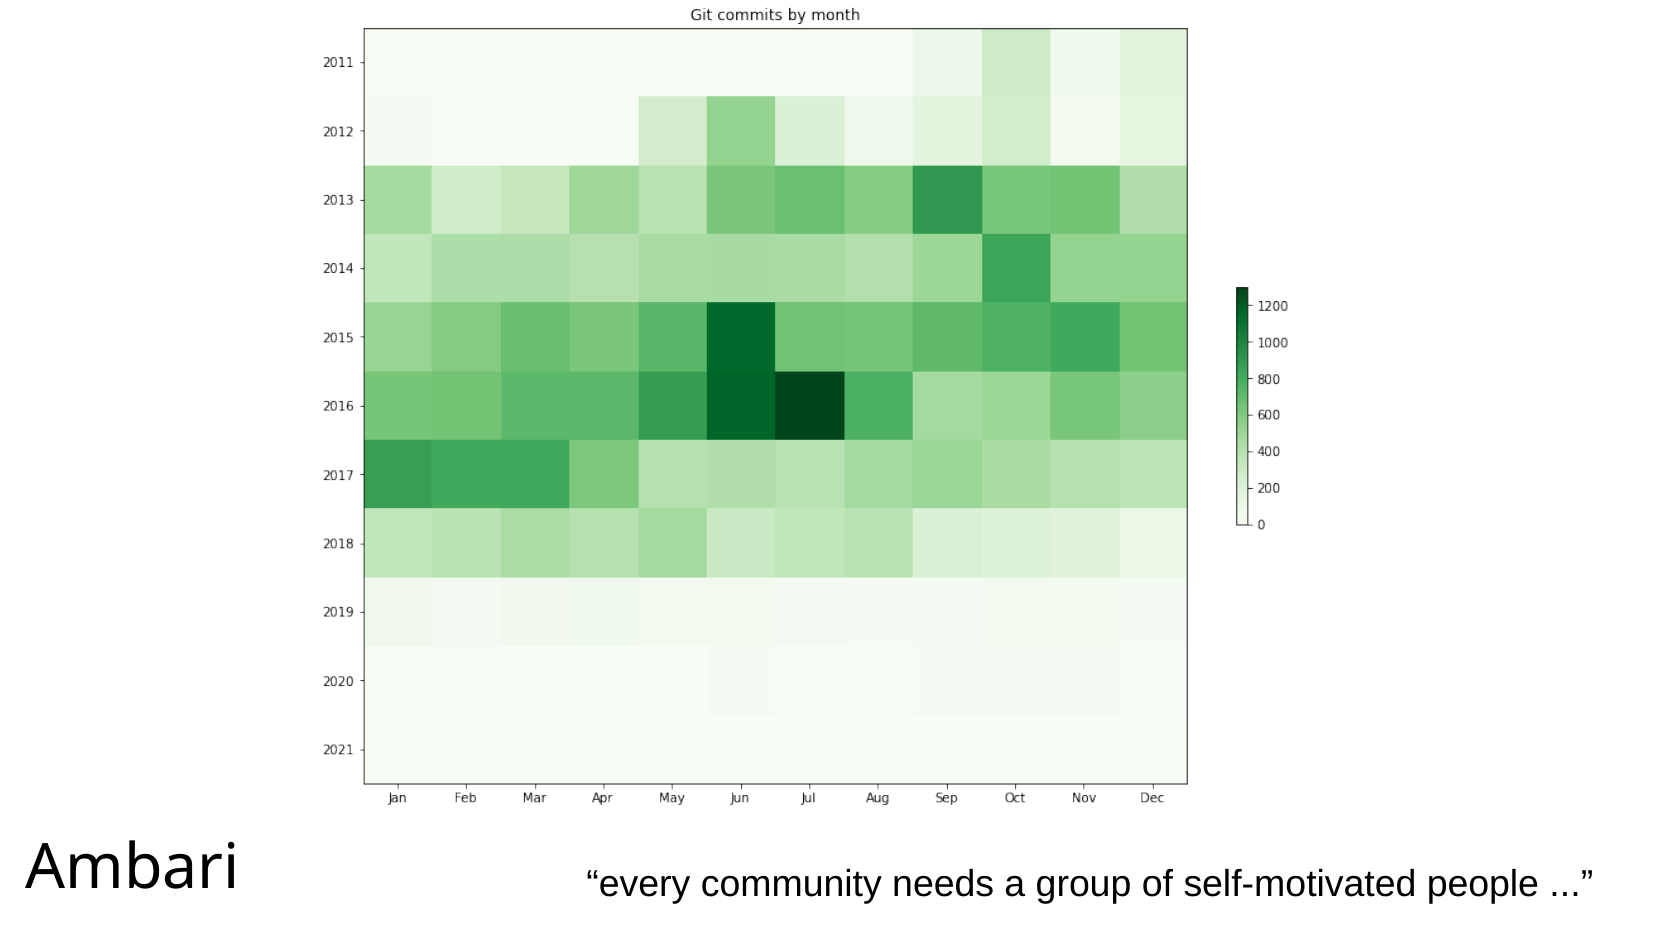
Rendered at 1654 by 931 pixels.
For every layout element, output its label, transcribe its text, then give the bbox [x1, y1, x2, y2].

text_box “every community needs a group of self-motivated people ...” [571, 854, 1654, 931]
list Ambari [25, 821, 1425, 907]
picture [313, 0, 1298, 814]
